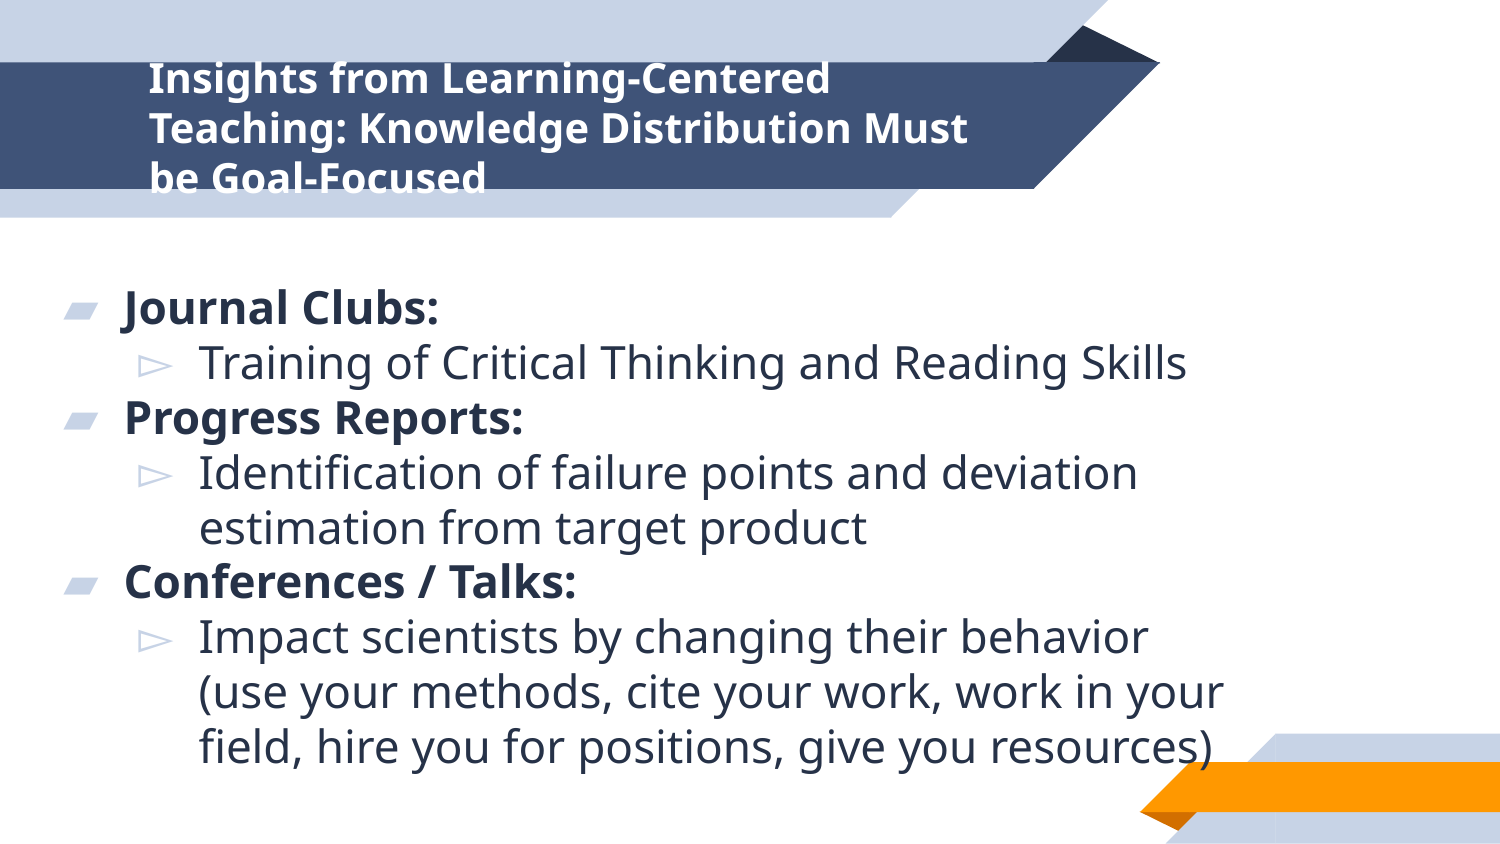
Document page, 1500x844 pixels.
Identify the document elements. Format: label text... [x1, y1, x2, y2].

list Journal Clubs: Training of Critical Thinking and Reading Skills Progress Reports: Identification of failure points and deviation estimation from target product Conferences / Talks: Impact scientists by changing their behavior (use your methods, cite your work, work in your field, hire you for positions, give you resources) [33, 267, 1250, 784]
title Insights from Learning-Centered Teaching: Knowledge Distribution Must be Goal-Focused [133, 64, 1035, 190]
